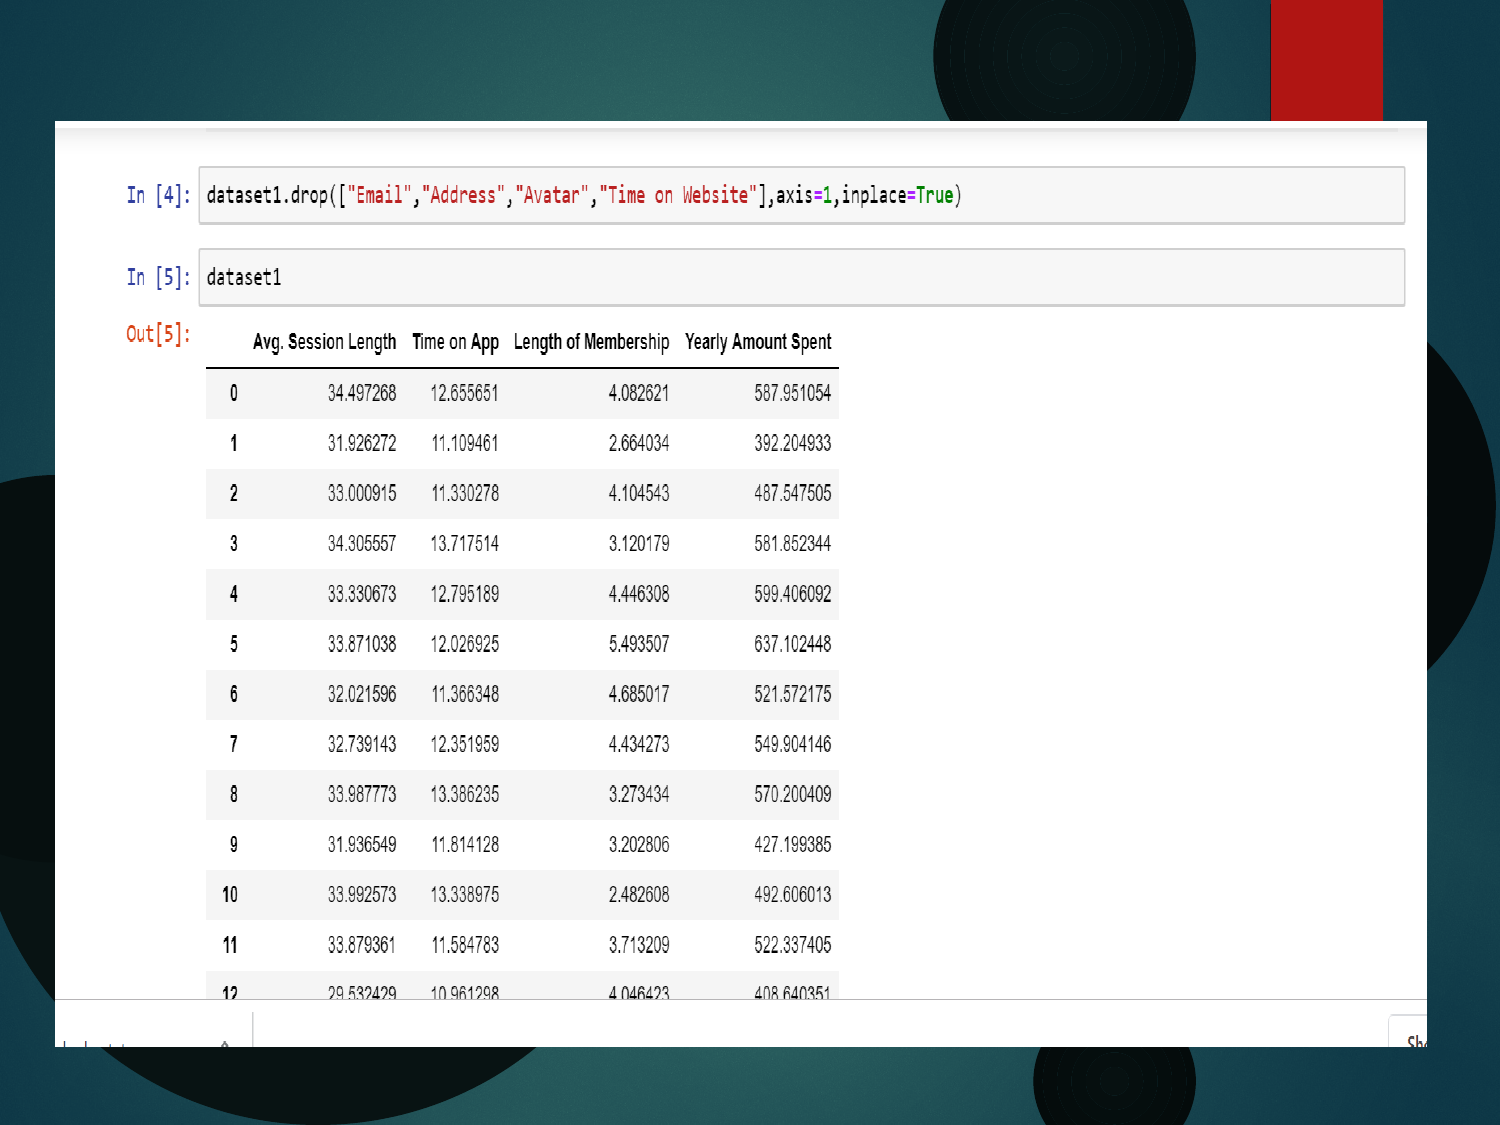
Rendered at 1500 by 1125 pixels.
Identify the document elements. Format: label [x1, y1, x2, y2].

picture [55, 121, 1427, 1047]
